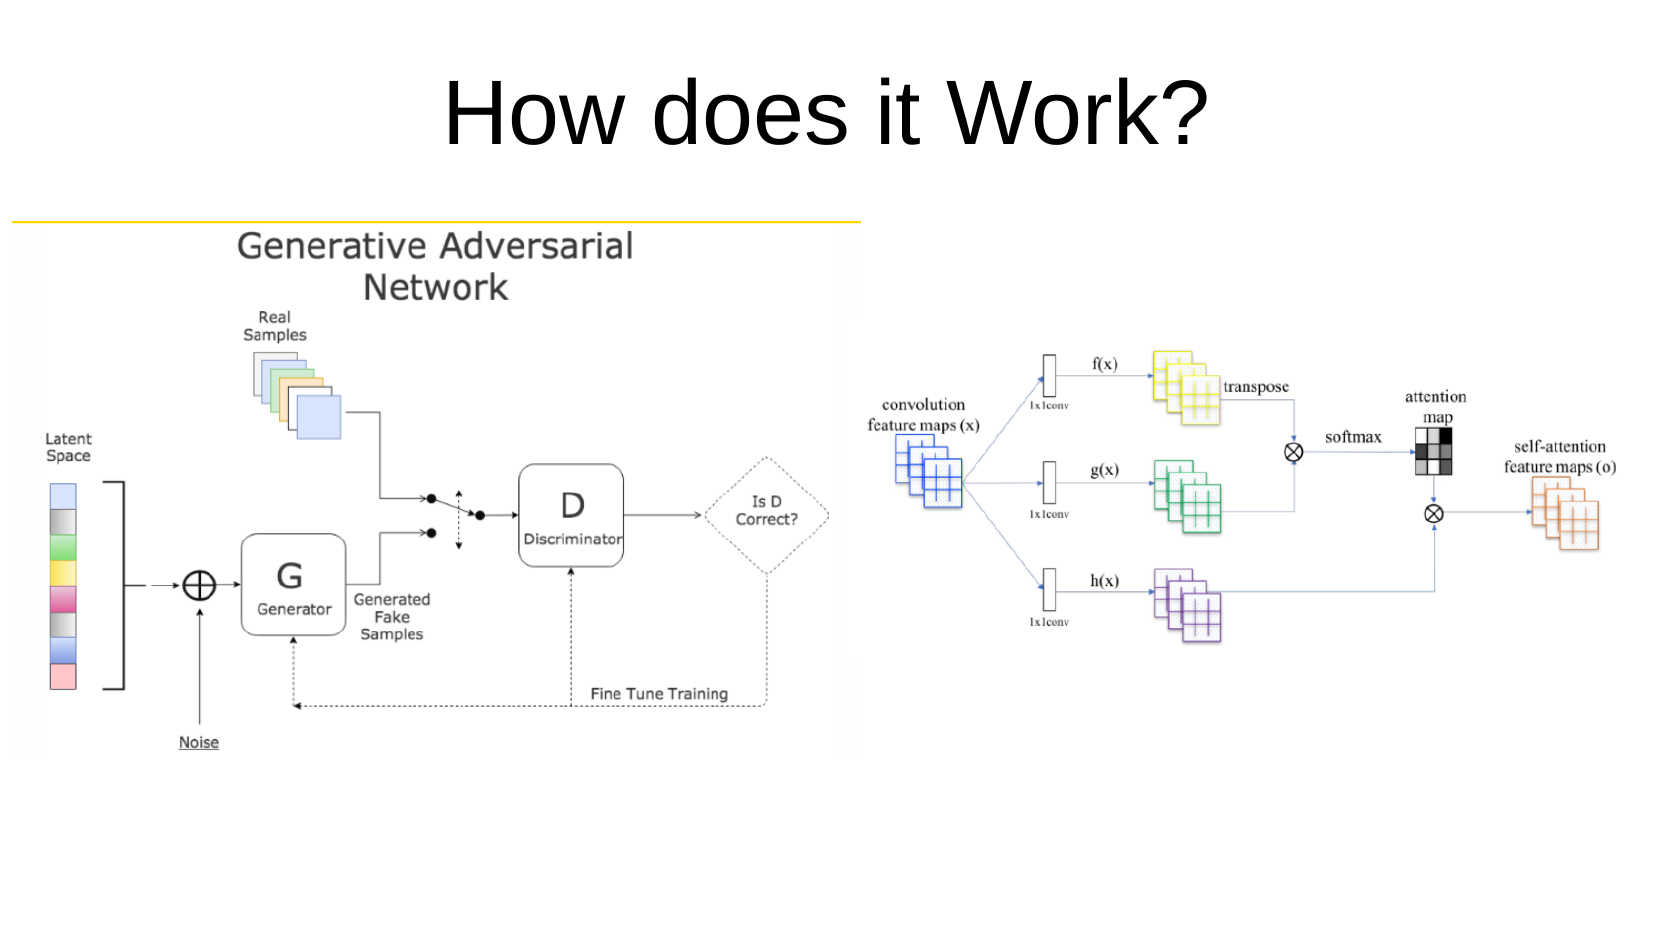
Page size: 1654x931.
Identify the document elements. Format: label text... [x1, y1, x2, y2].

title How does it Work? [82, 37, 1571, 193]
picture [7, 217, 1635, 771]
